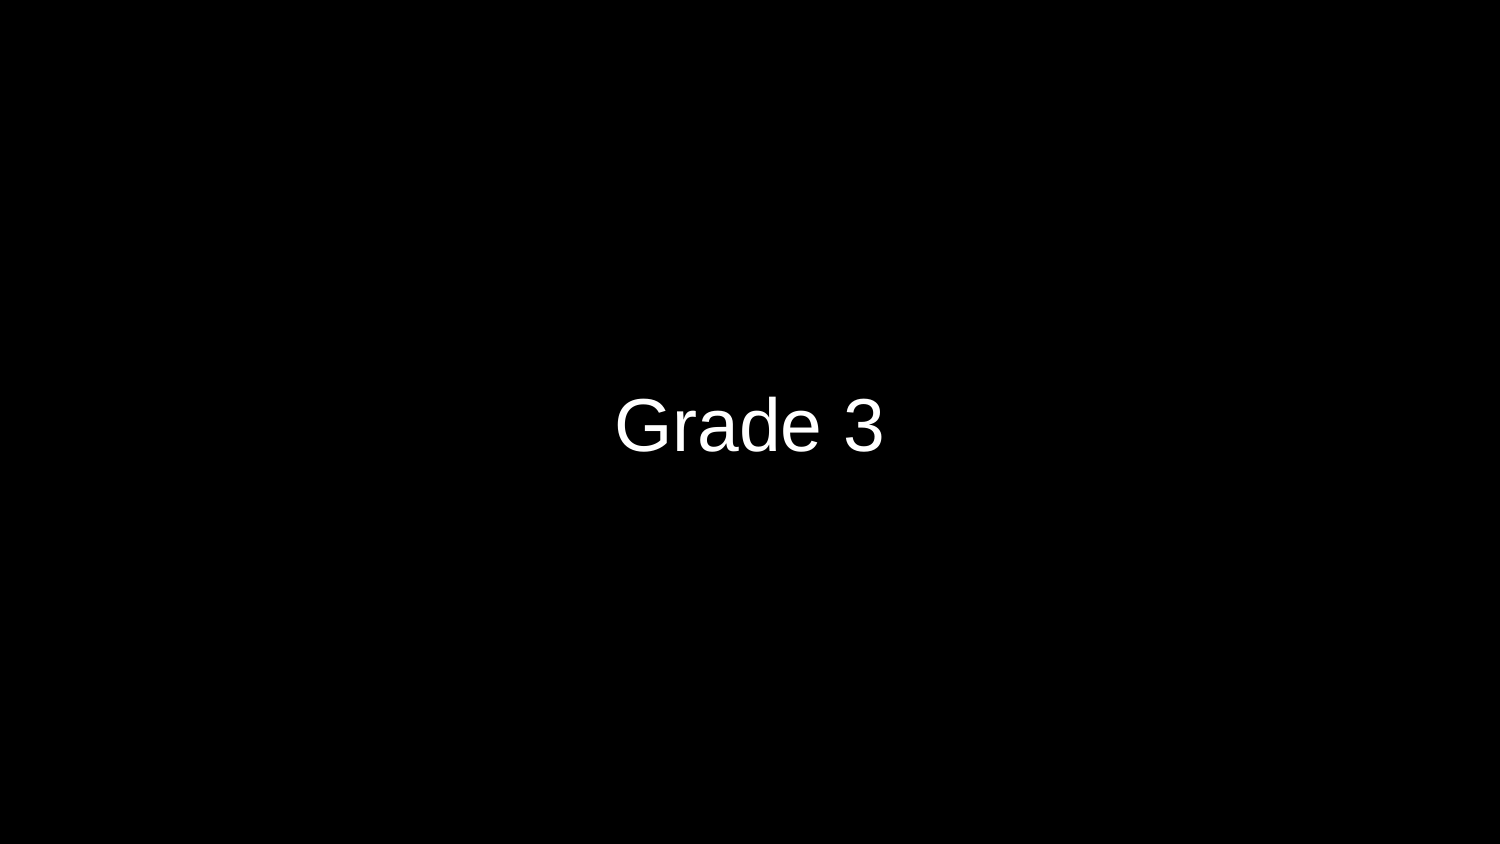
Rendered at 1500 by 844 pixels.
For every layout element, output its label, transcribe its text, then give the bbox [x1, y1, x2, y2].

title Grade 3 [51, 352, 1449, 491]
